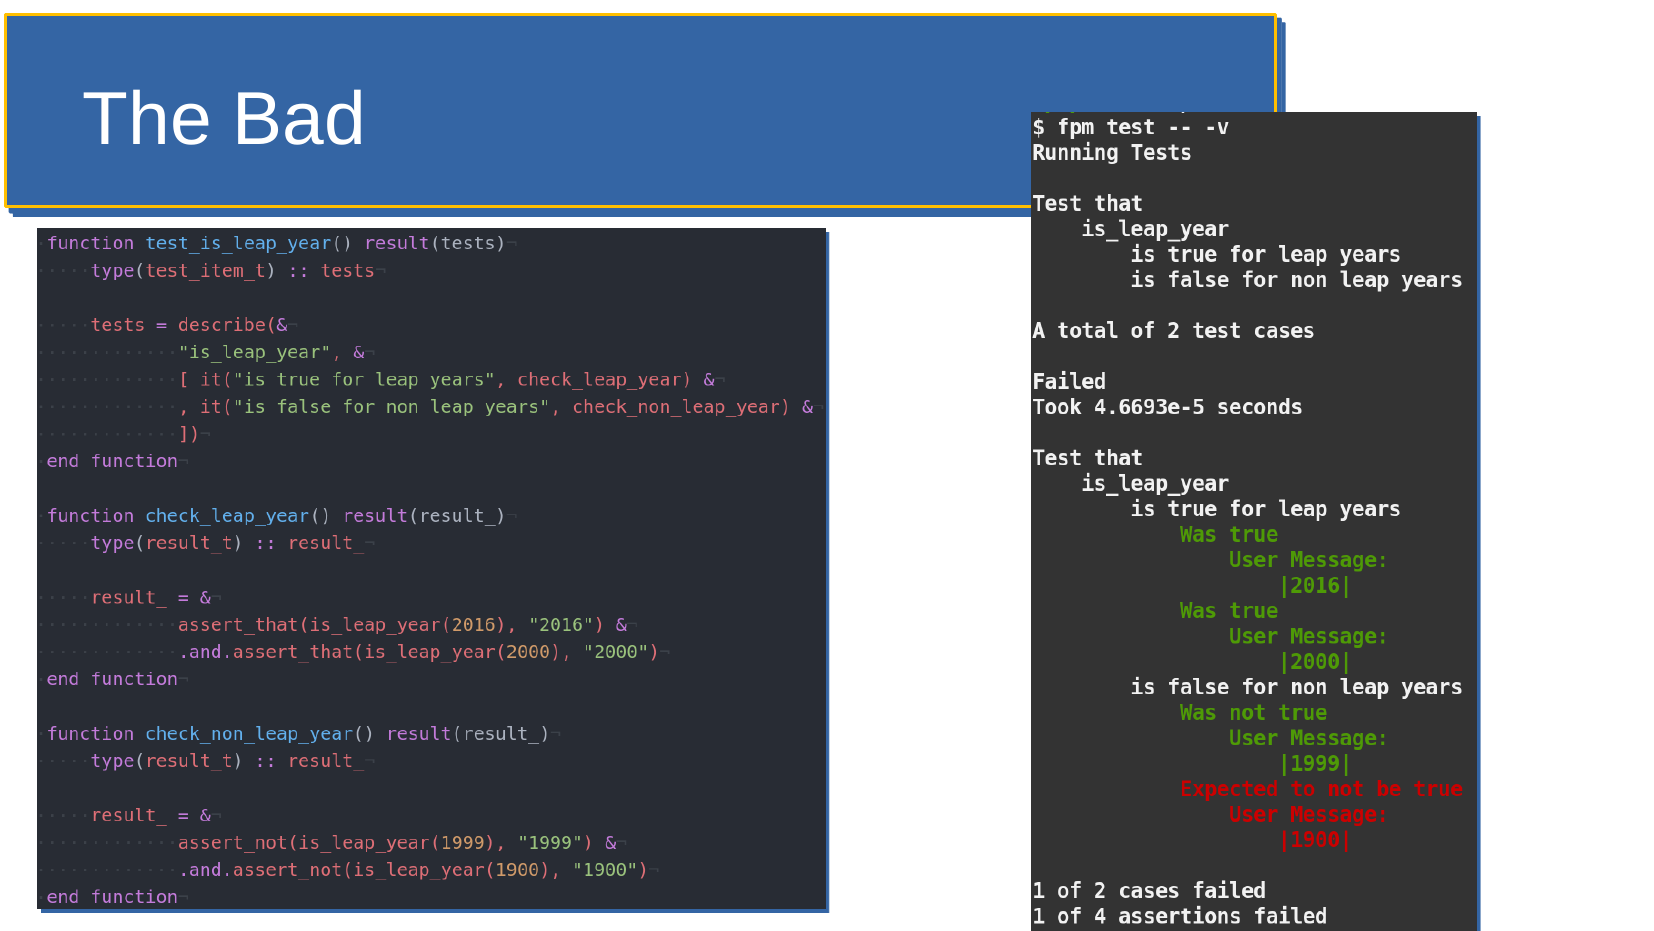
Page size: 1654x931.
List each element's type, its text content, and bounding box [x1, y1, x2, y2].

title The Bad [82, 44, 1235, 192]
picture [1031, 112, 1477, 931]
picture [37, 228, 826, 909]
